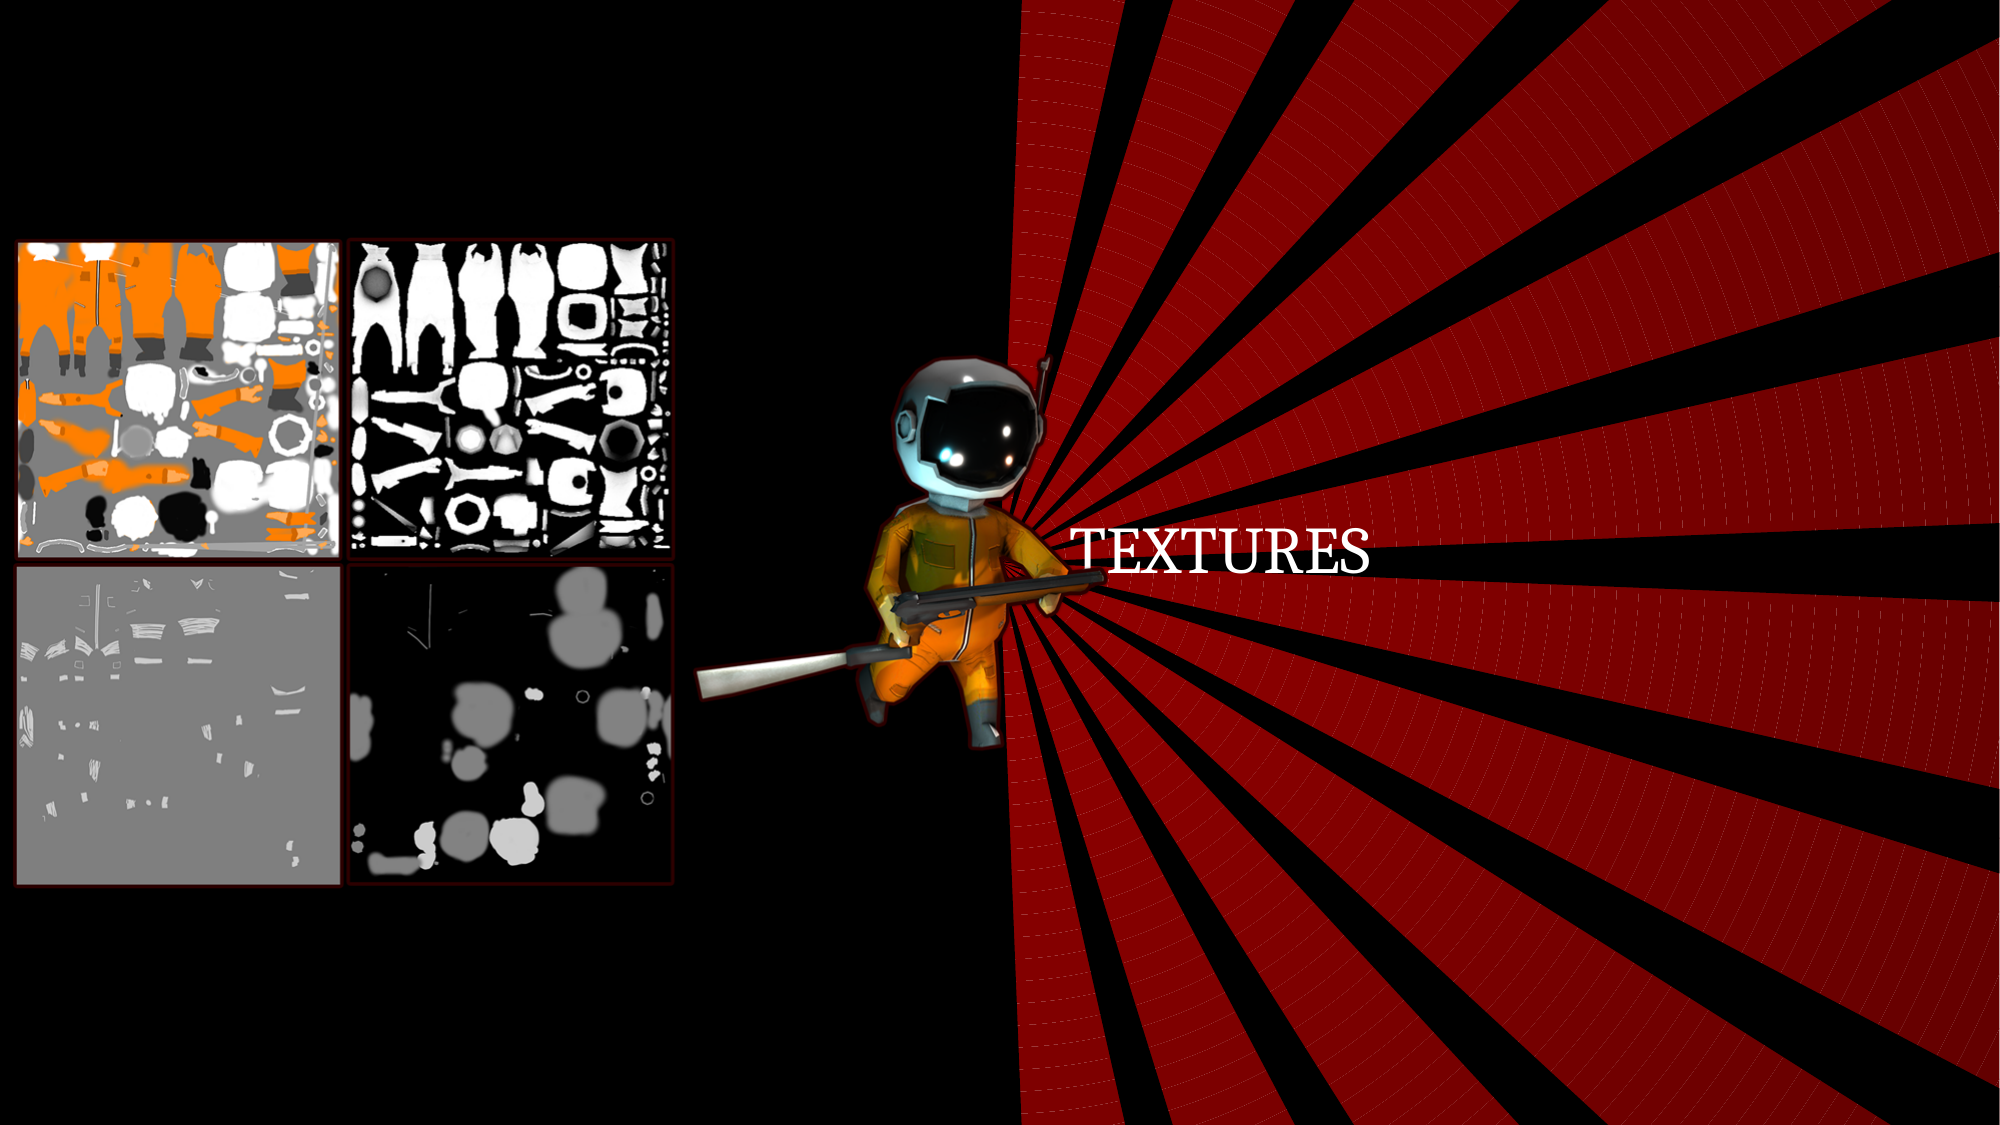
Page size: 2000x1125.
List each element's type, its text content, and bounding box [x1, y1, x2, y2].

picture [0, 224, 1195, 902]
title Textures [1004, 0, 1855, 282]
